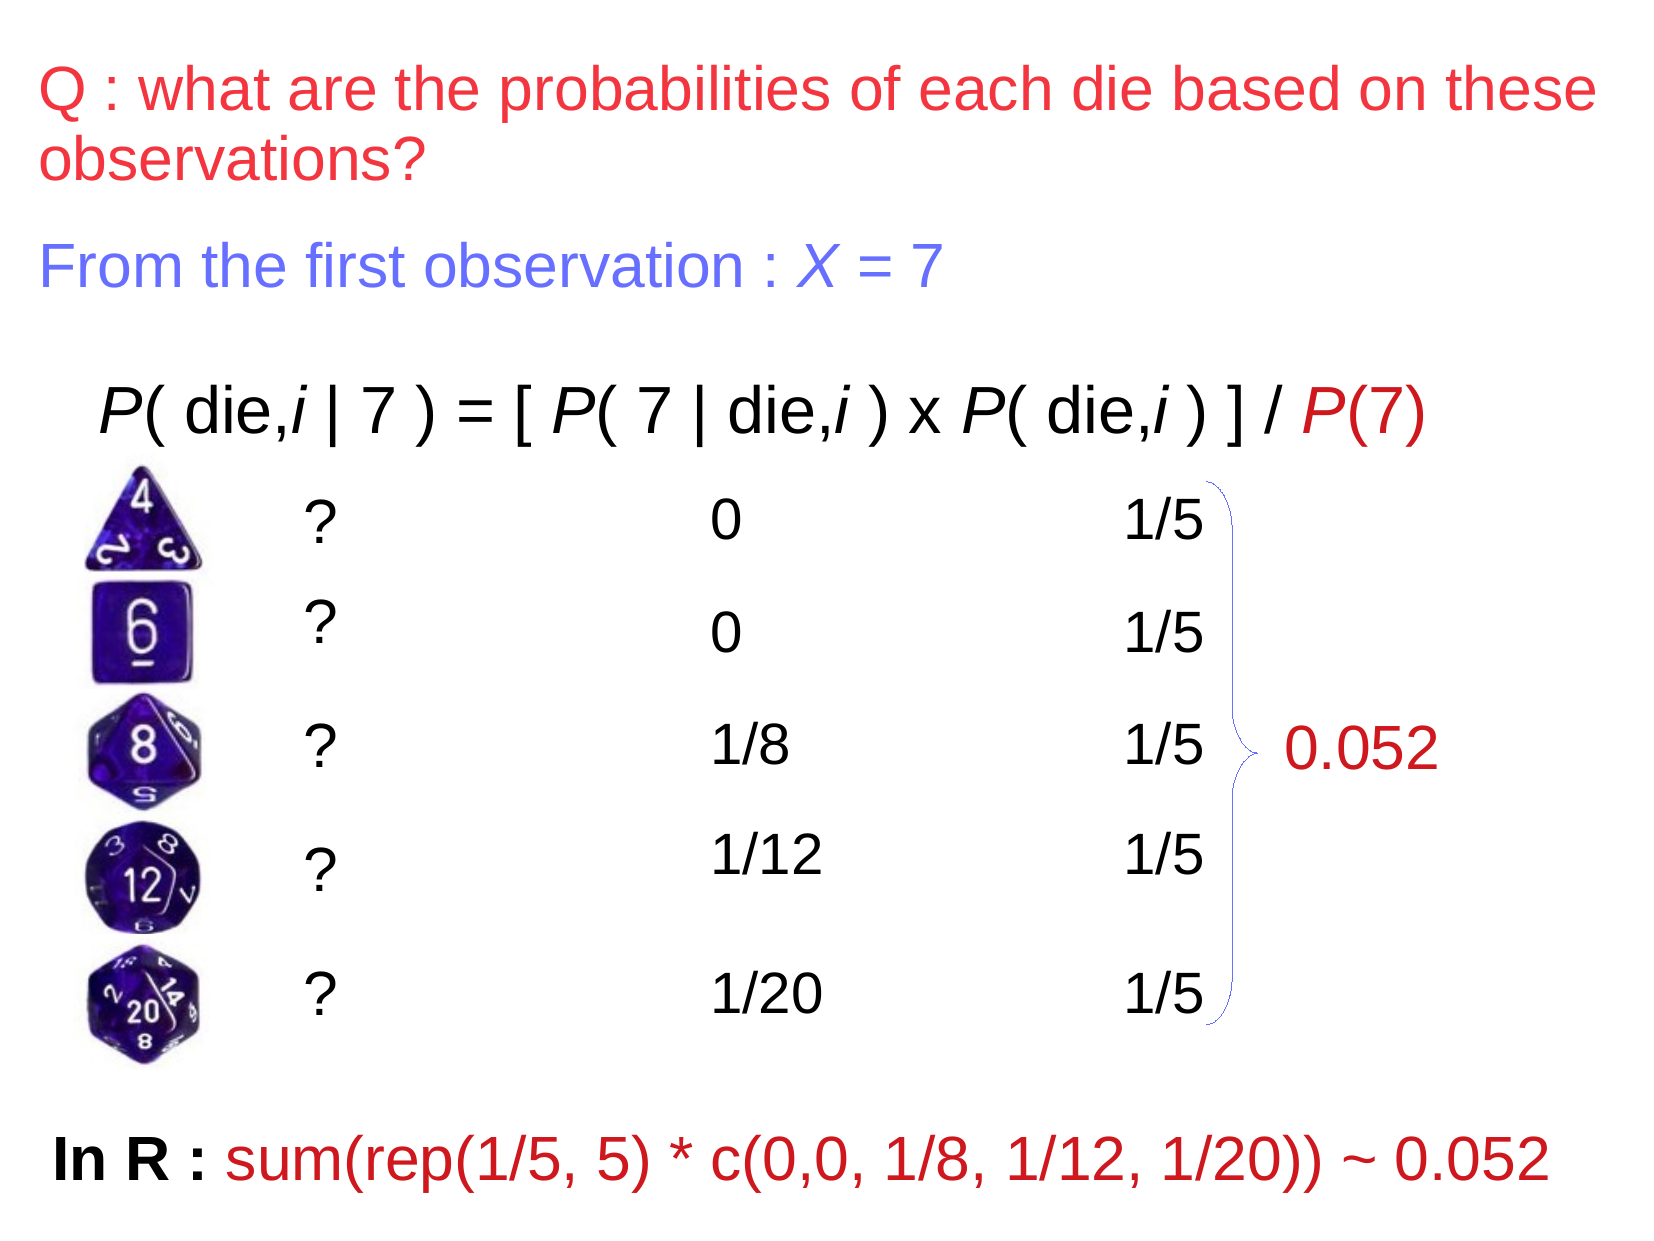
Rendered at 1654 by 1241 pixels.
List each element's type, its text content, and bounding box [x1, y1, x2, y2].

text_box In R : sum(rep(1/5, 5) * c(0,0, 1/8, 1/12, 1/20)) ~ 0.052 [37, 1116, 1615, 1209]
text_box 0 [695, 592, 758, 672]
text_box 1/8 [695, 704, 807, 785]
text_box 0.052 [1269, 705, 1456, 791]
text_box 1/12 [695, 814, 839, 894]
text_box P( die,i | 7 ) = [ P( 7 | die,i ) x P( die,i ) ] / P(7) [84, 378, 1544, 455]
picture [71, 453, 214, 1070]
text_box 1/5 [1108, 479, 1220, 560]
text_box Q : what are the probabilities of each die based on these observations? [23, 46, 1647, 201]
text_box ? [289, 703, 354, 789]
text_box 0 [695, 479, 758, 560]
text_box ? [289, 951, 354, 1037]
text_box 1/5 [1108, 592, 1220, 672]
text_box ? [289, 579, 354, 665]
text_box 1/5 [1108, 704, 1220, 785]
text_box From the first observation : X = 7 [23, 223, 1647, 378]
text_box 1/5 [1108, 814, 1220, 894]
text_box 1/5 [1108, 952, 1220, 1033]
text_box 1/20 [695, 952, 839, 1033]
text_box ? [289, 827, 354, 913]
text_box ? [289, 479, 354, 564]
